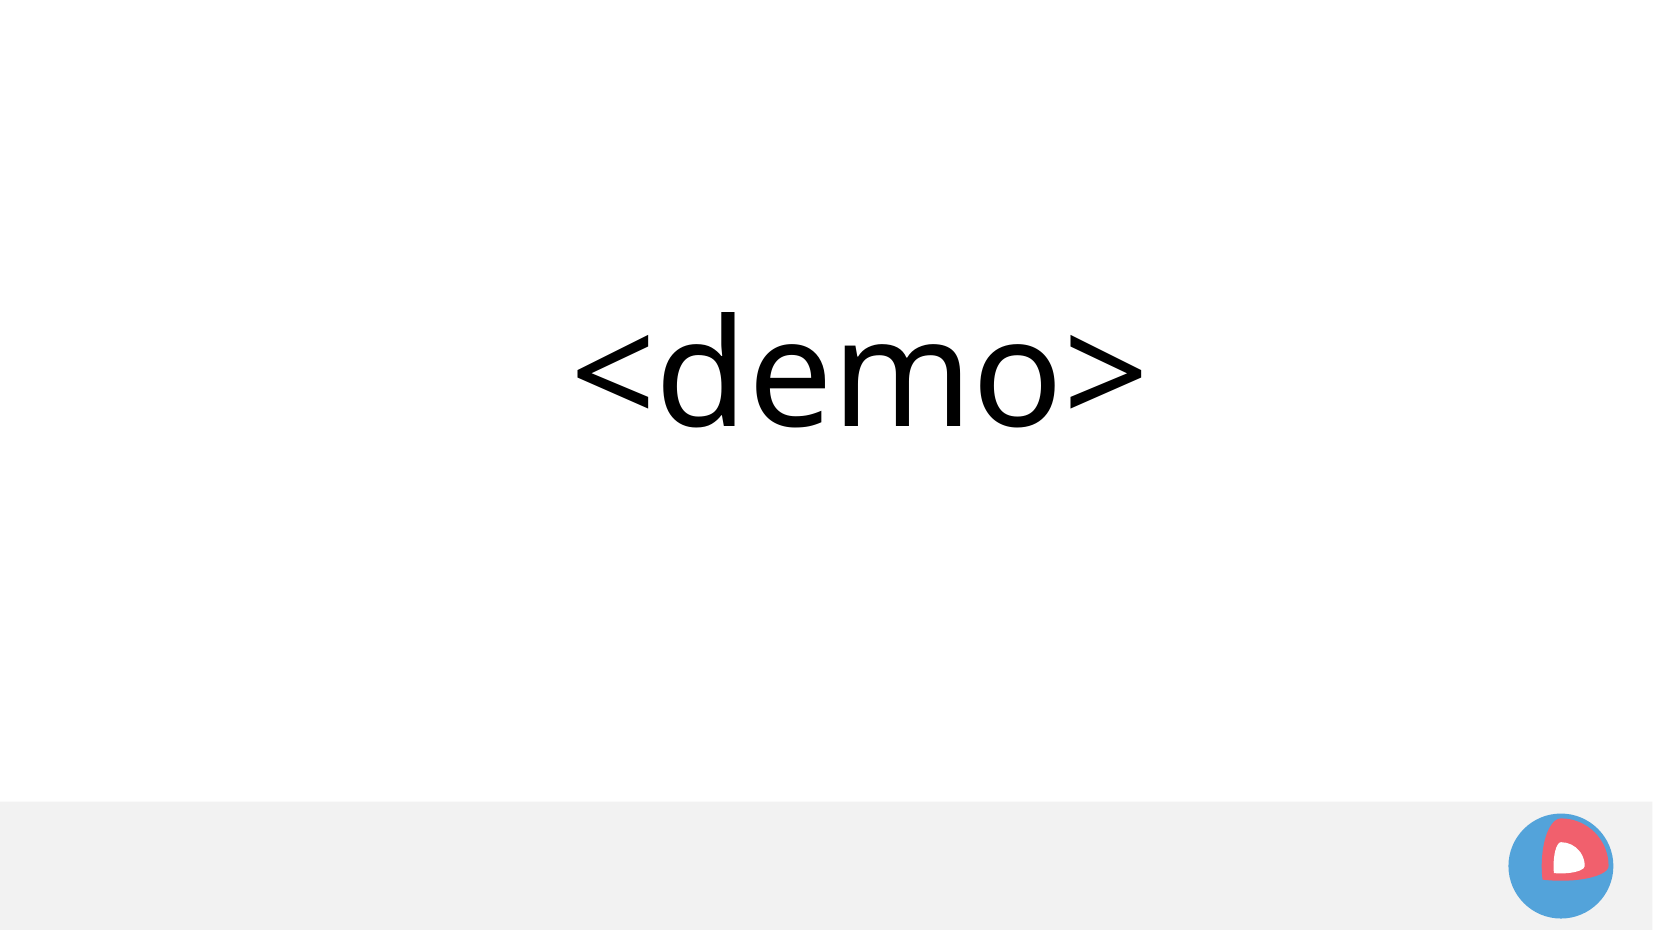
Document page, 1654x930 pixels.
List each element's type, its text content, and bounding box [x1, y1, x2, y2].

text_box <demo> [555, 258, 1098, 462]
